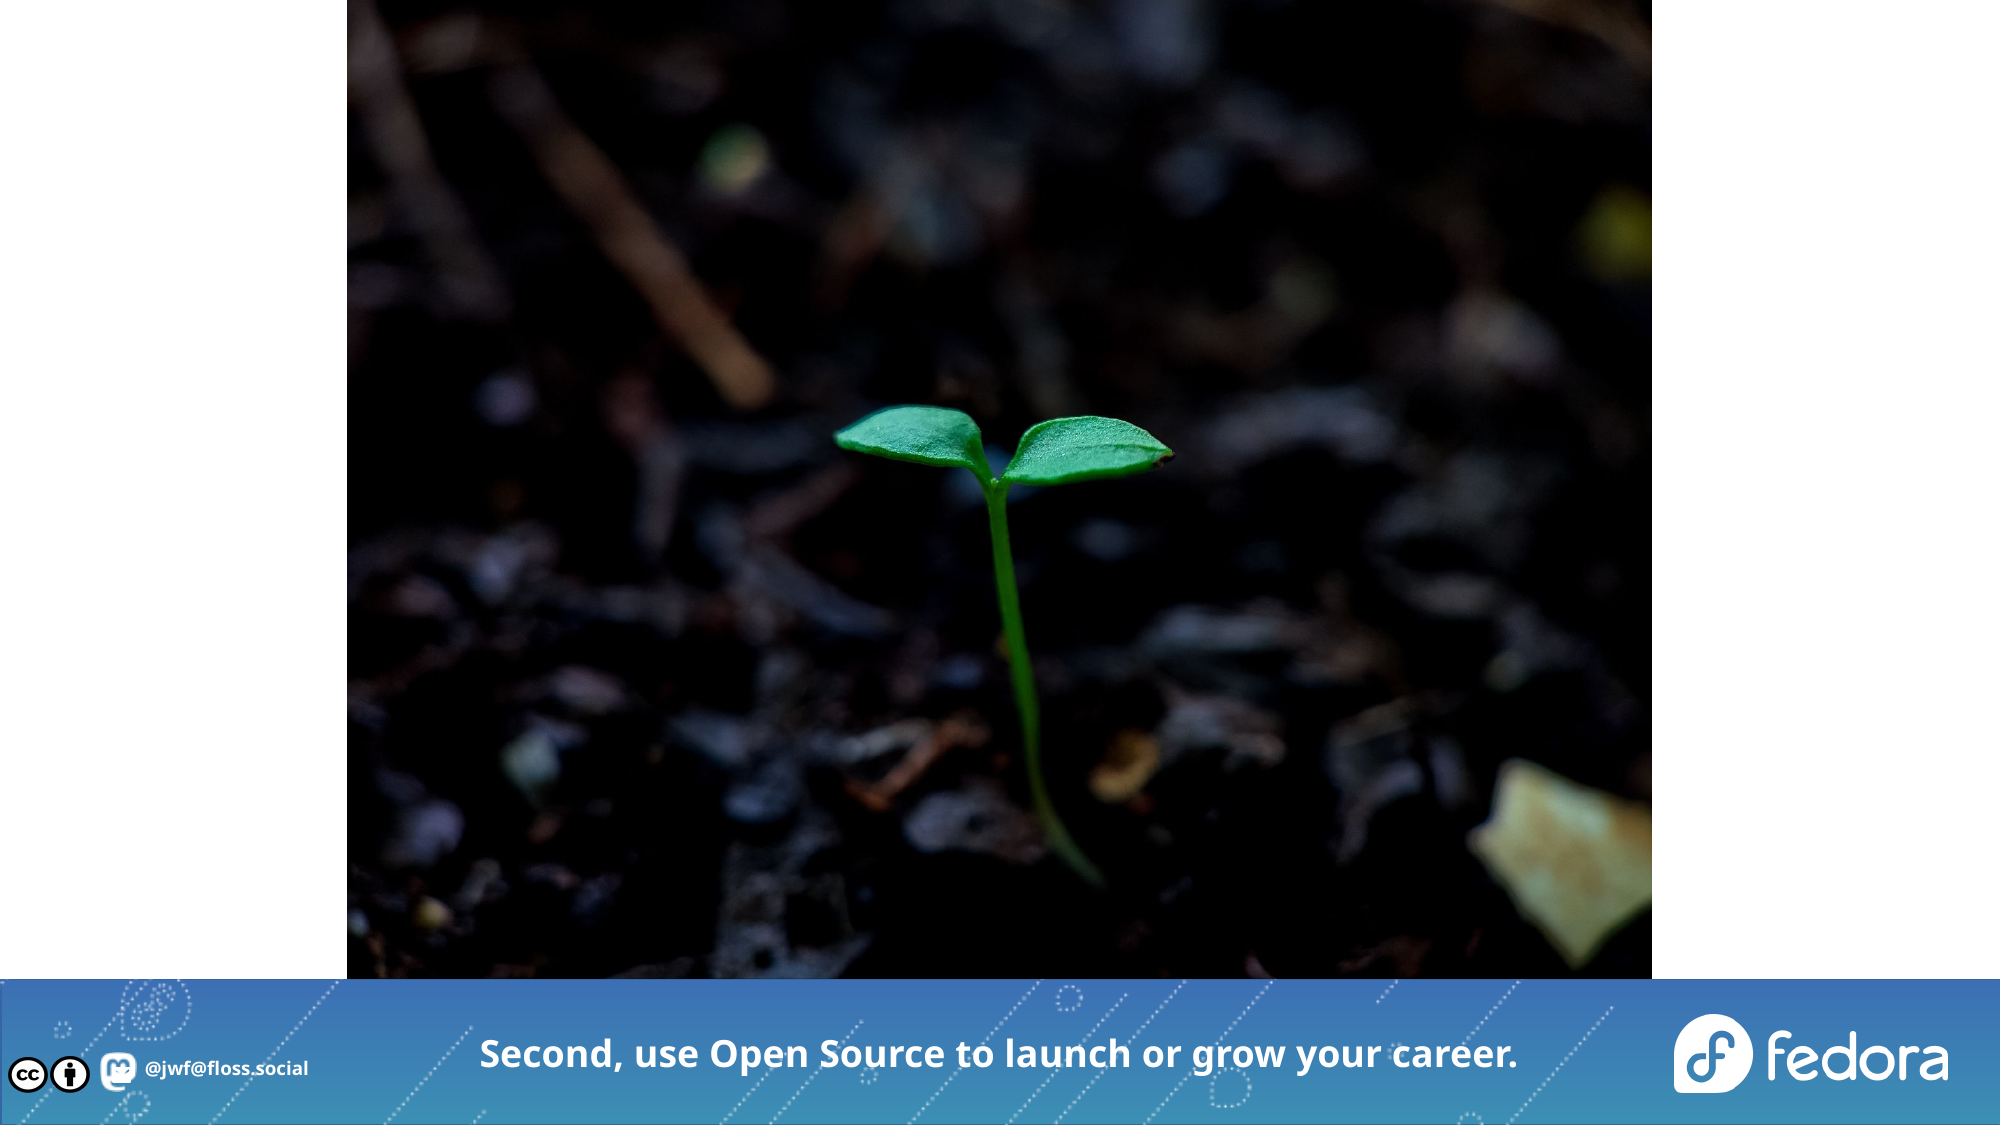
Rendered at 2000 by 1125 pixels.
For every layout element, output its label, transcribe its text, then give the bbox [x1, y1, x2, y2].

picture [0, 0, 1661, 1125]
picture [1674, 1014, 1948, 1093]
list @jwf@floss.social [135, 1047, 319, 1084]
subtitle Second, use Open Source to launch or grow your career. [337, 1018, 1663, 1077]
